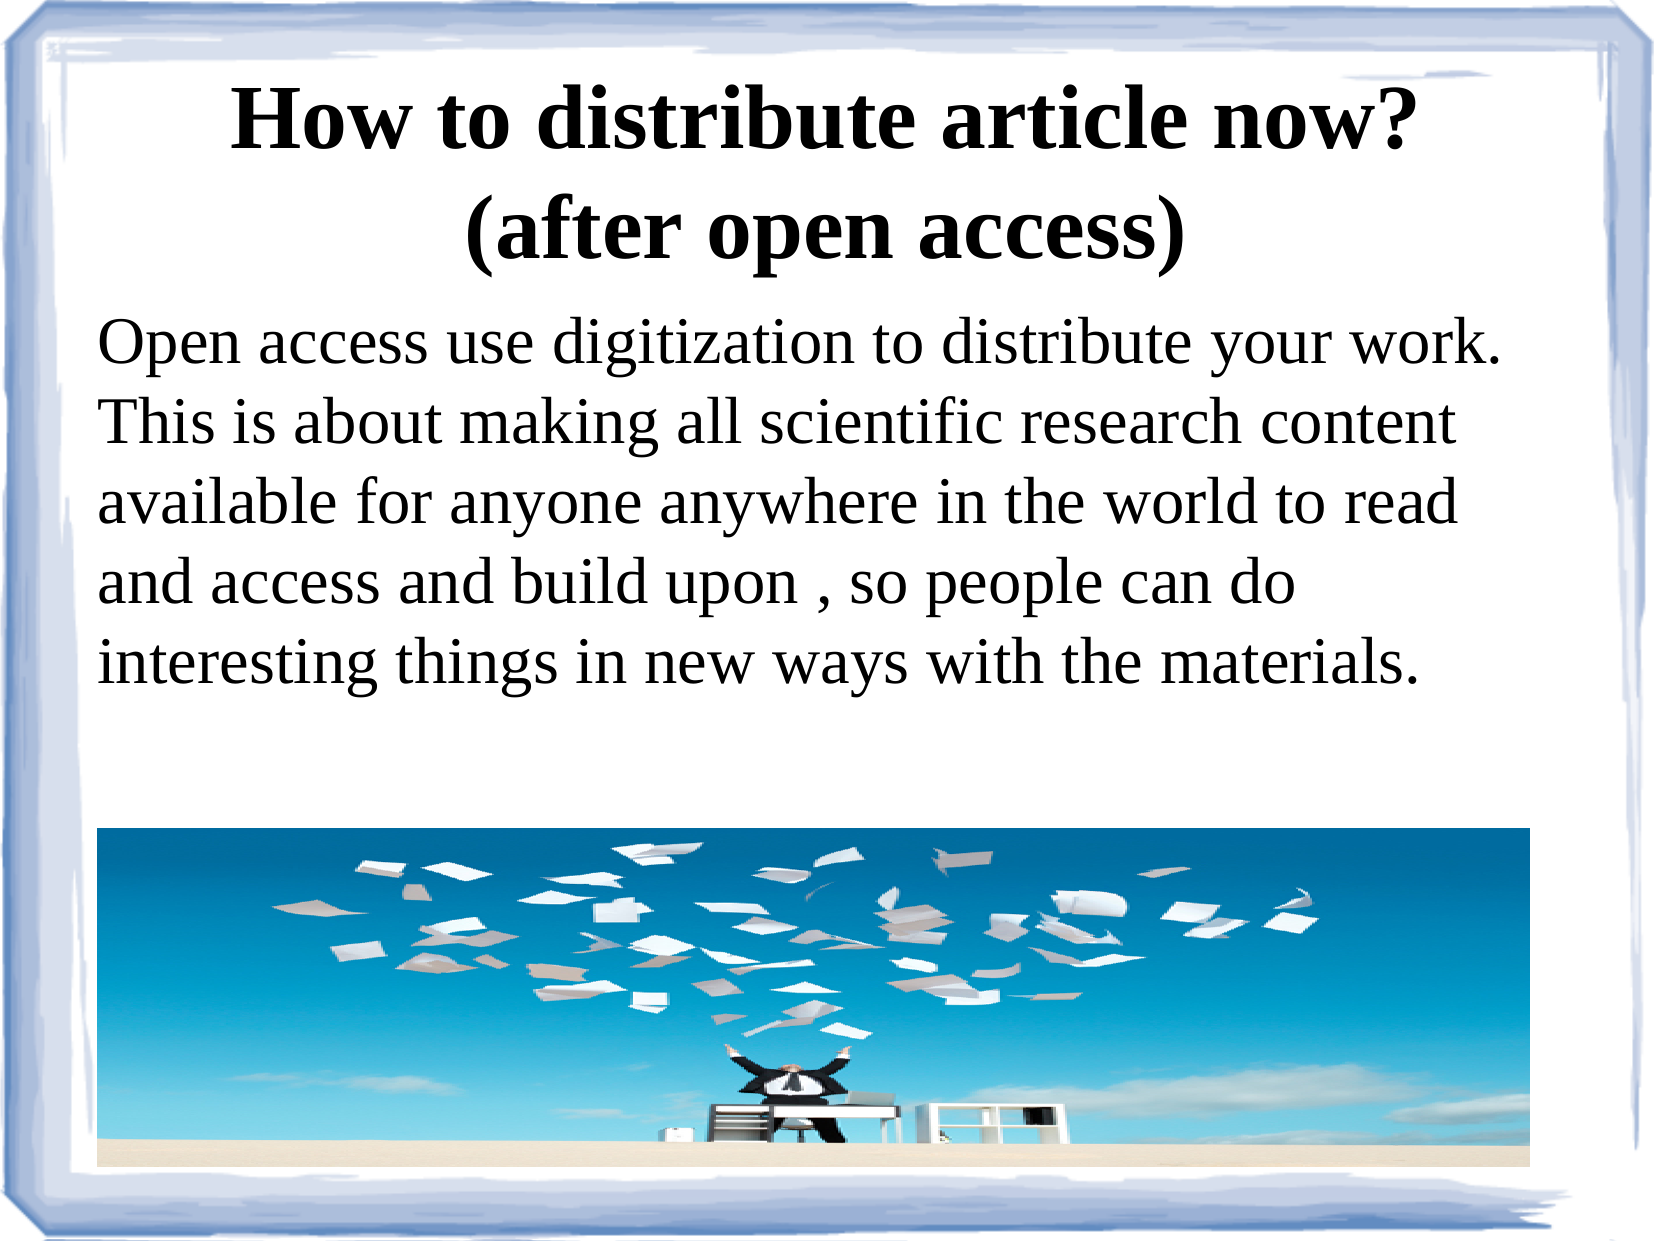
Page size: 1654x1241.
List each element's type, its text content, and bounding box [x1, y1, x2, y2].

text_box Open access use digitization to distribute your work. This is about making all scientific research content available for anyone anywhere in the world to read and access and build upon , so people can do interesting things in new ways with the materials. [82, 289, 1571, 1108]
title How to distribute article now? (after open access) [82, 49, 1571, 257]
picture [0, 0, 1654, 1241]
